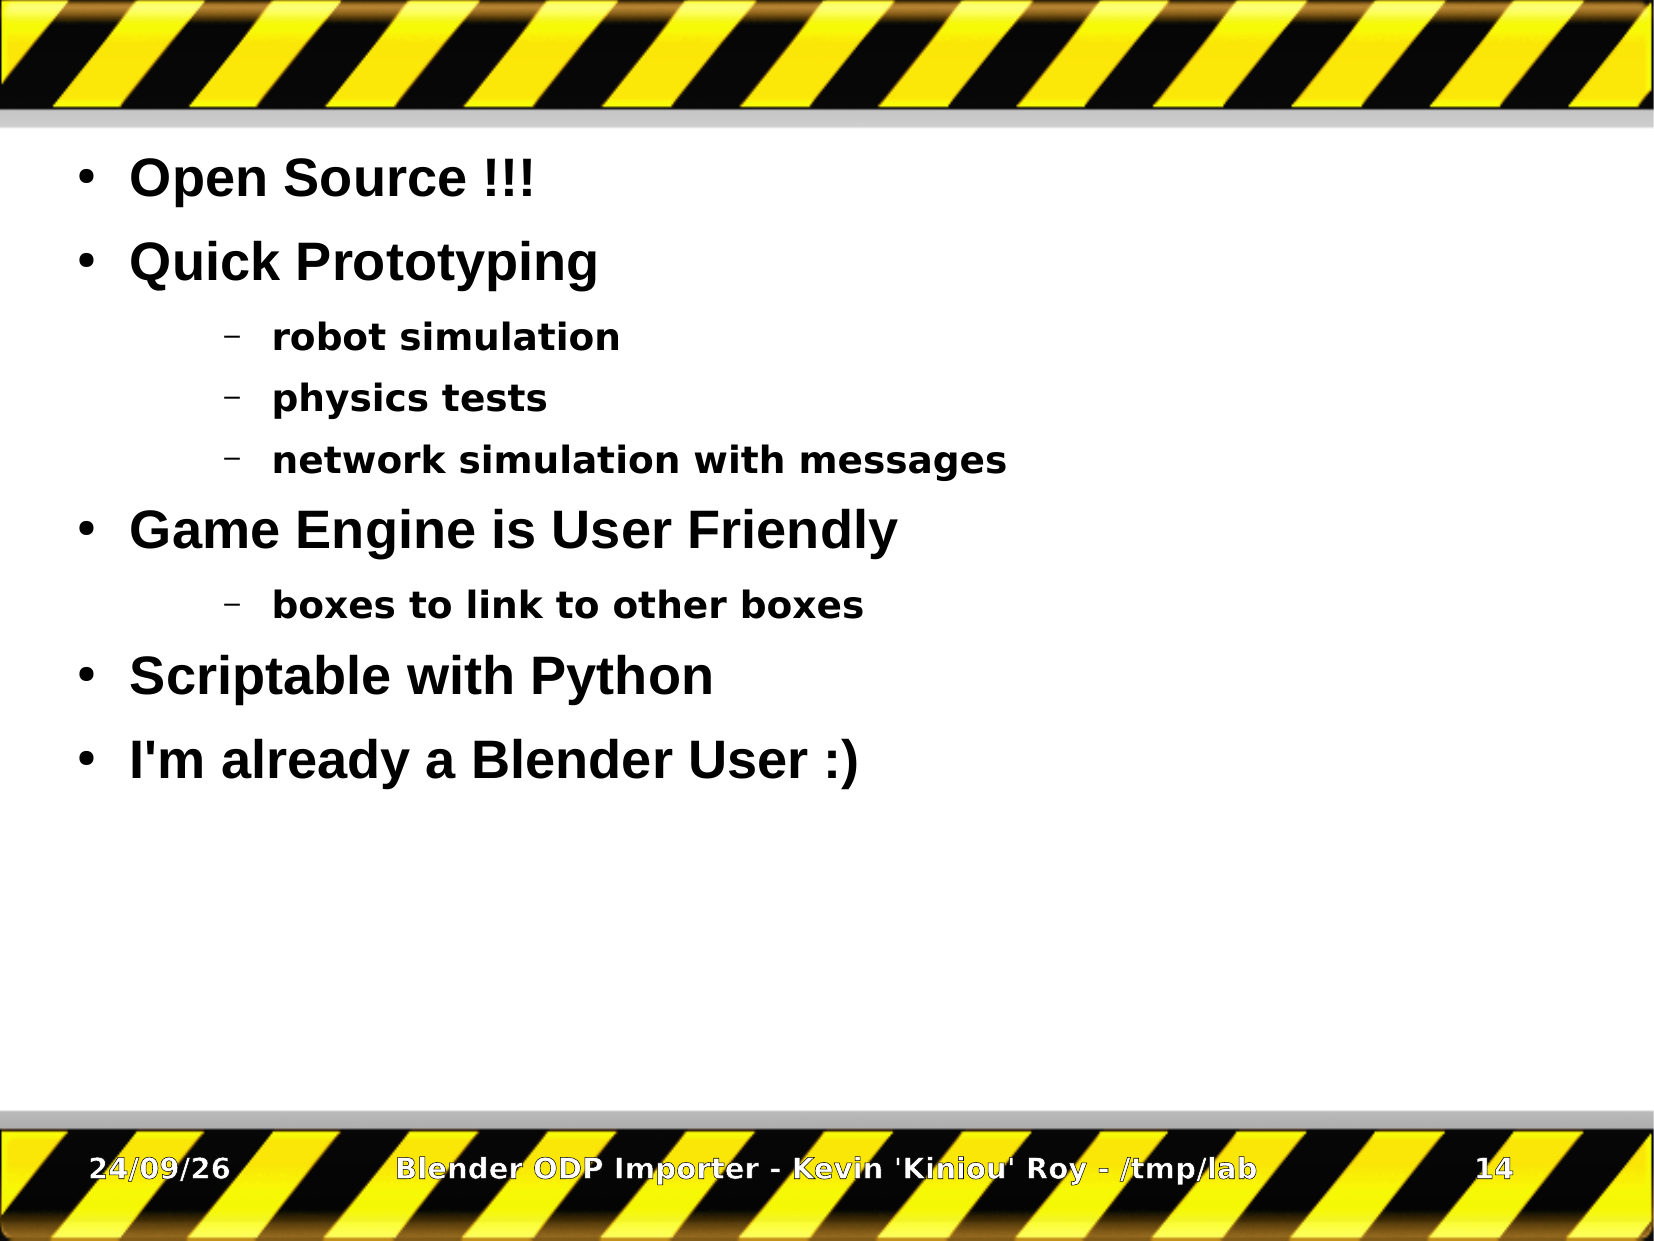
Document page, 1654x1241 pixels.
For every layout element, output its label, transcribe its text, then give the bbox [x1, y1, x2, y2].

picture [0, 0, 1654, 1241]
title My choice in 5 points [73, 14, 1580, 102]
list Open Source !!! Quick Prototyping robot simulation physics tests network simulation with messages Game Engine is User Friendly boxes to link to other boxes Scriptable with Python I'm already a Blender User :) [59, 147, 1595, 1100]
